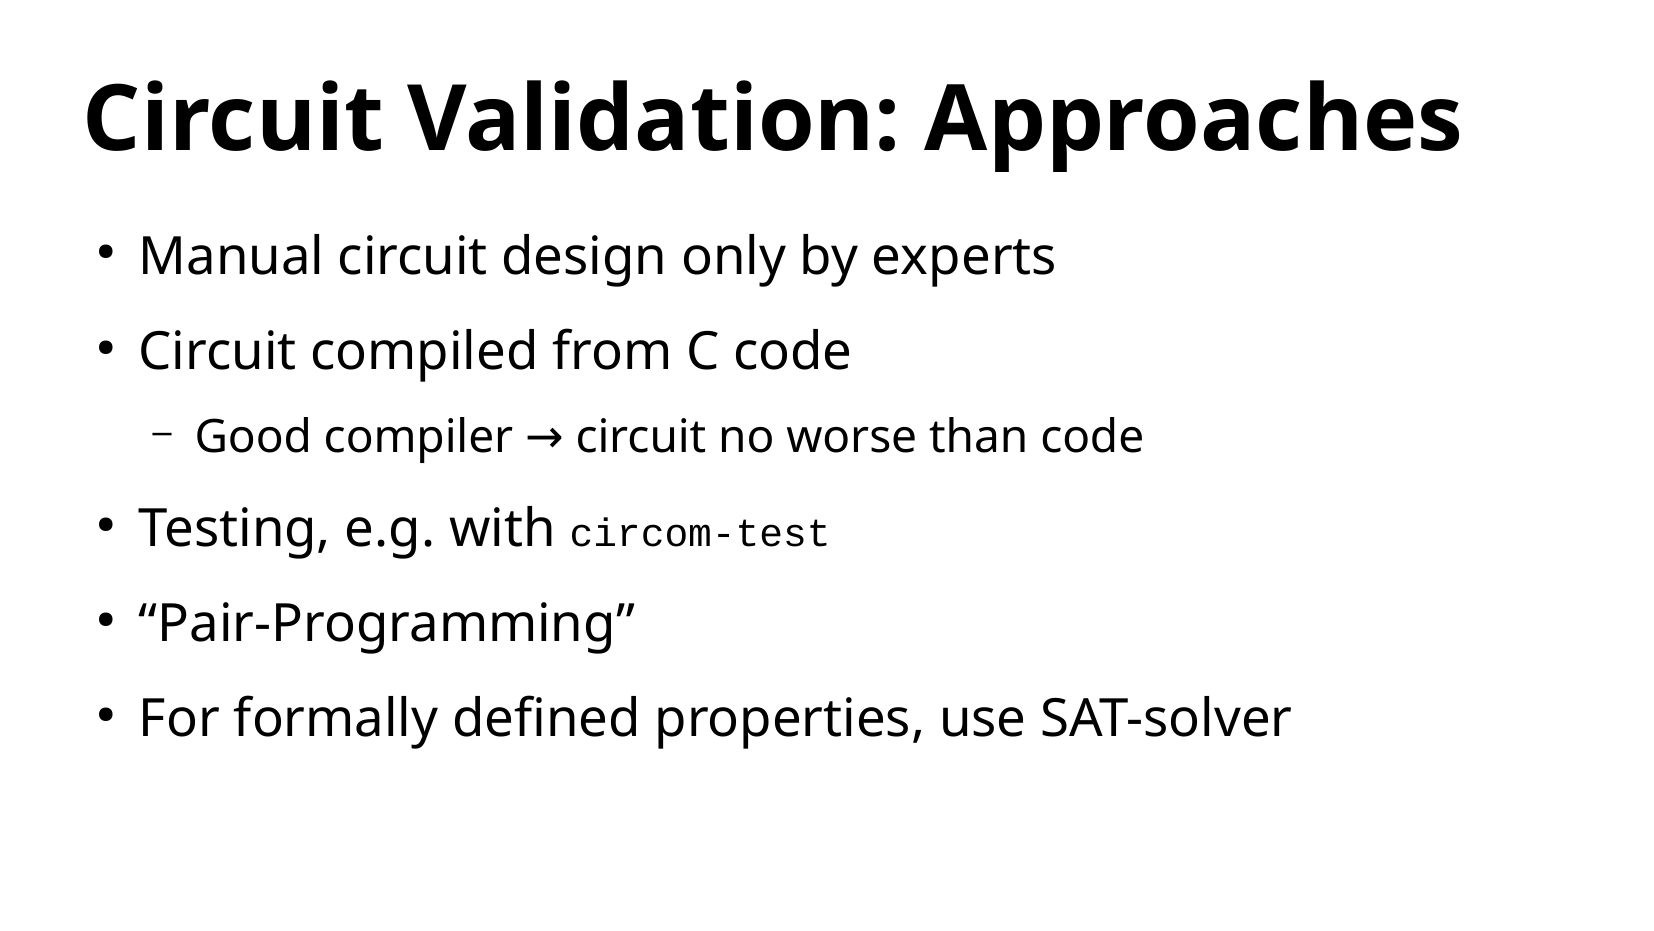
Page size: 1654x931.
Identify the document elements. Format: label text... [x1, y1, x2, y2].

title Circuit Validation: Approaches [82, 37, 1571, 193]
list Manual circuit design only by experts Circuit compiled from C code Good compiler → circuit no worse than code Testing, e.g. with circom-test “Pair-Programming” For formally defined properties, use SAT-solver [82, 217, 1571, 758]
